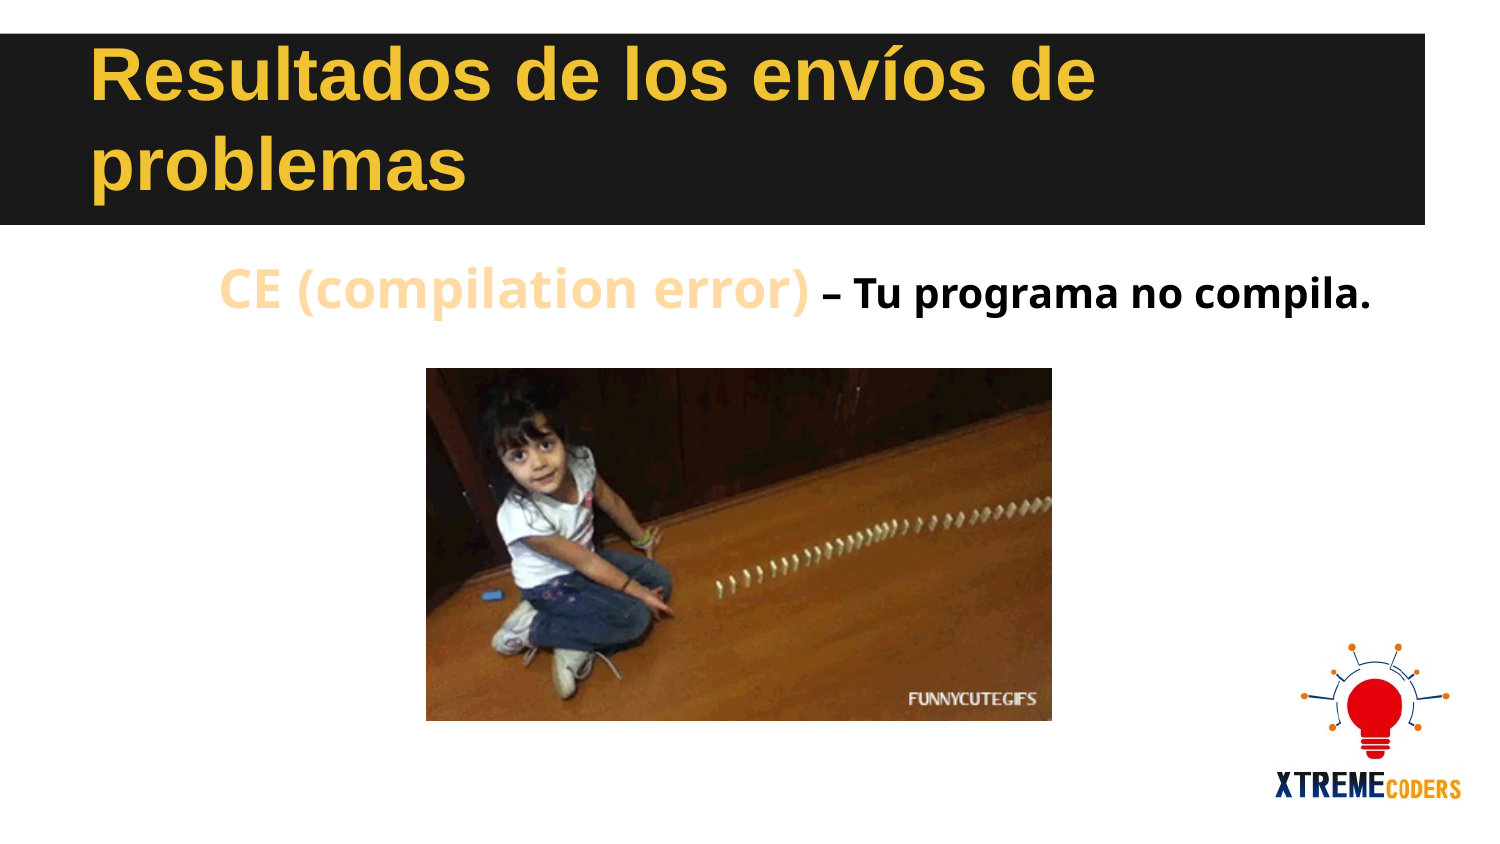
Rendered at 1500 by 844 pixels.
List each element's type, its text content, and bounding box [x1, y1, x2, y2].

picture [426, 368, 1052, 721]
picture [1275, 640, 1465, 804]
text_box Resultados de los envíos de problemas [74, 33, 1425, 221]
text_box CE (compilation error) – Tu programa no compila. [165, 239, 1425, 808]
